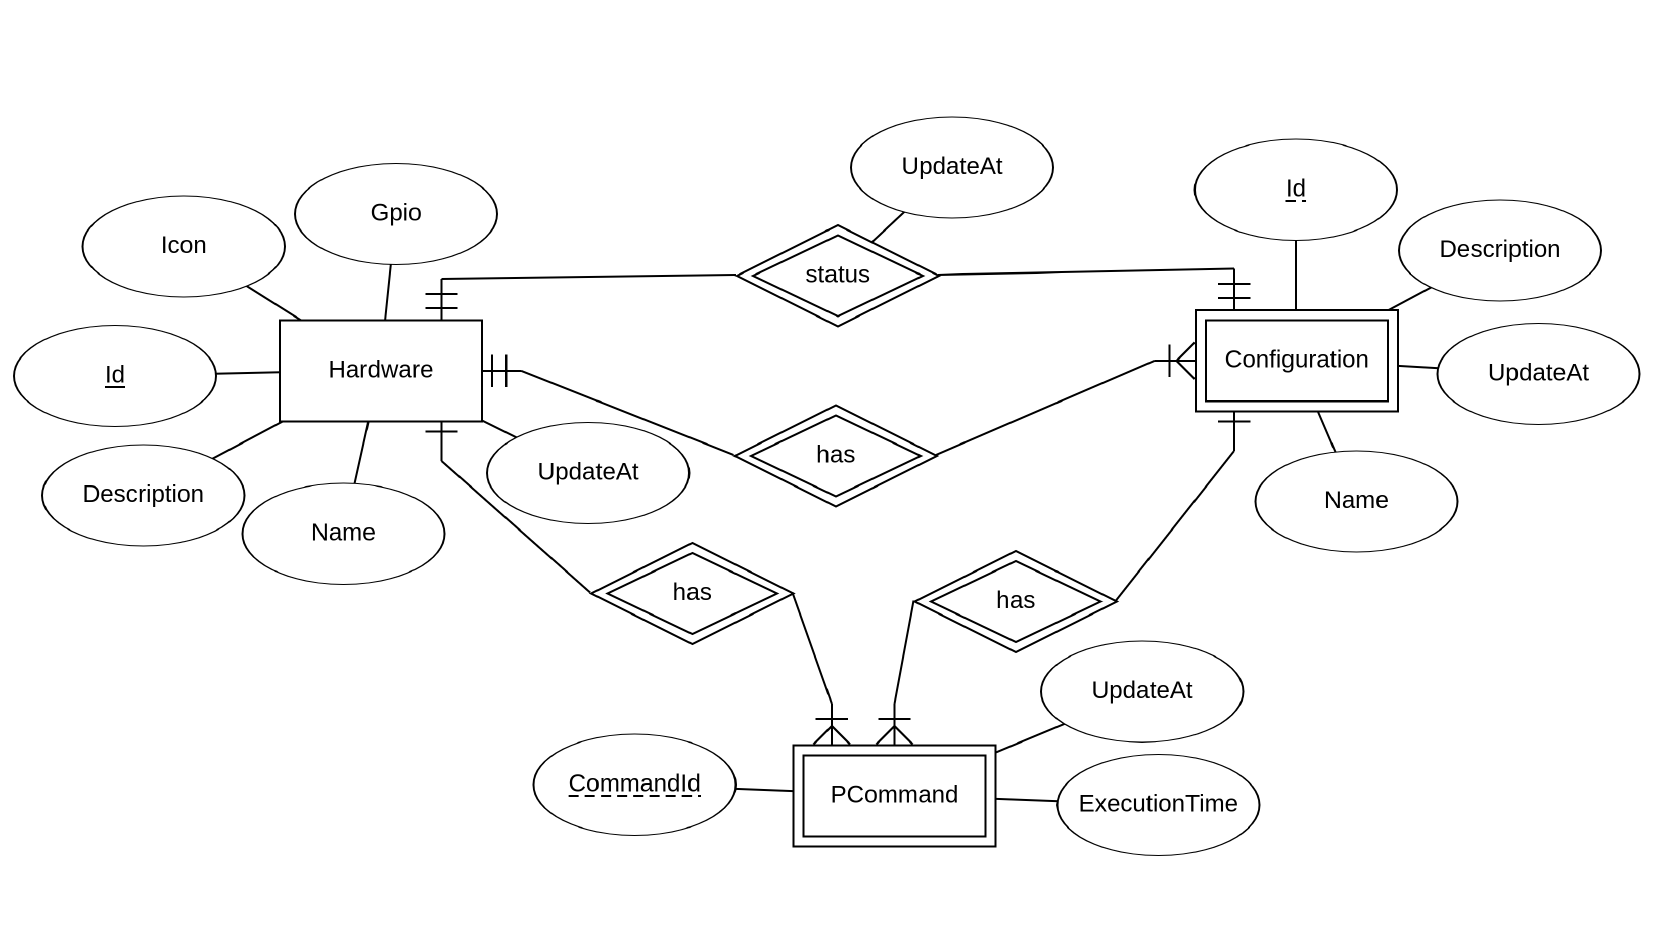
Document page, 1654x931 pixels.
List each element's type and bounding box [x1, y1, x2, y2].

picture [0, 103, 1654, 871]
